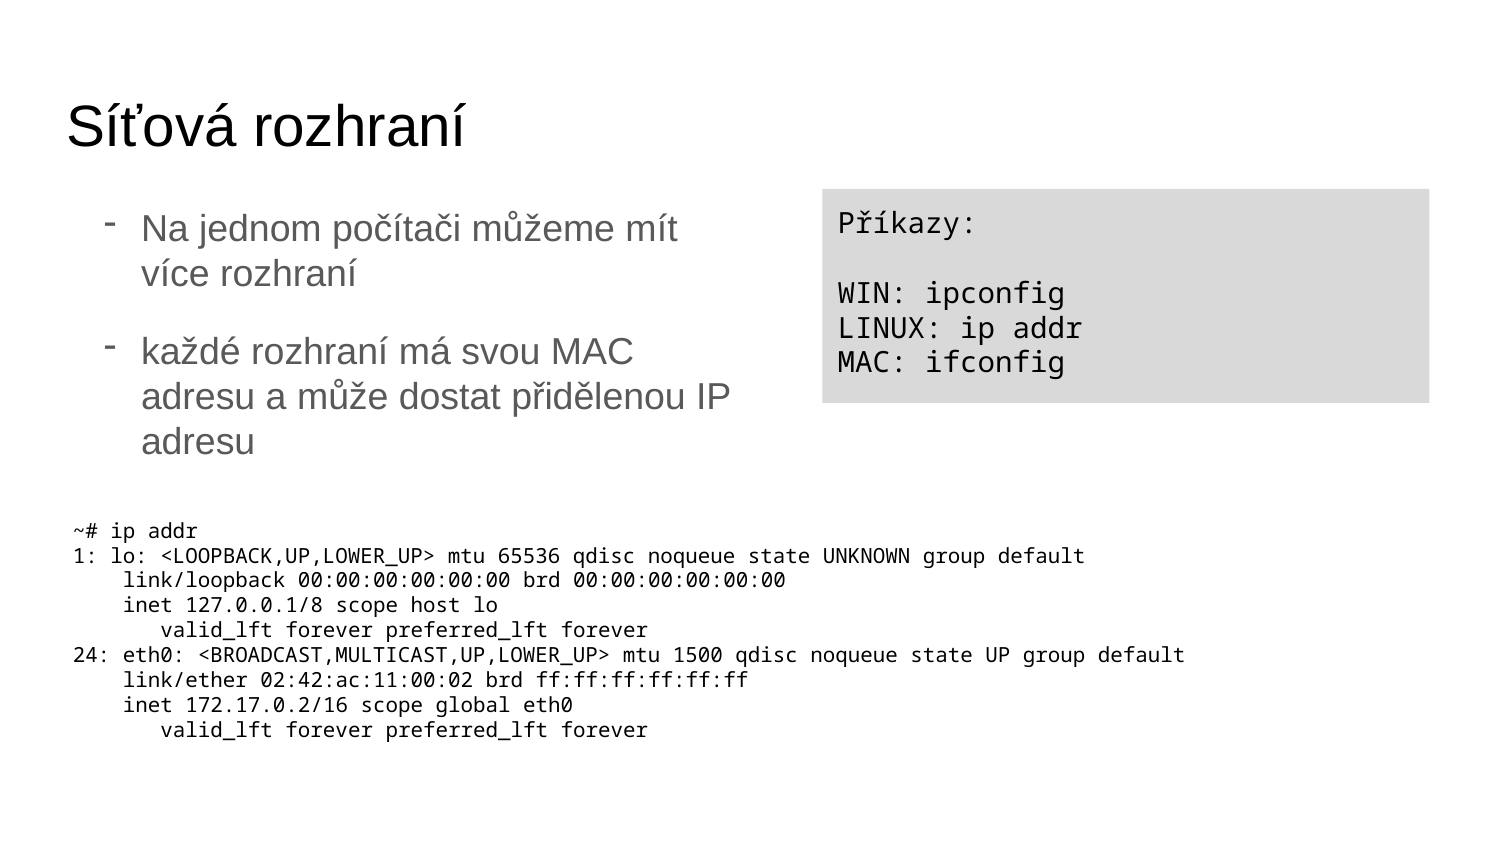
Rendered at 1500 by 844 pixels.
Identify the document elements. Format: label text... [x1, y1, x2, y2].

title Síťová rozhraní [51, 72, 1449, 167]
text_box Příkazy: WIN: ipconfig LINUX: ip addr MAC: ifconfig [822, 188, 1430, 403]
text_box ~# ip addr 1: lo: <LOOPBACK,UP,LOWER_UP> mtu 65536 qdisc noqueue state UNKNOWN group default link/loopback 00:00:00:00:00:00 brd 00:00:00:00:00:00 inet 127.0.0.1/8 scope host lo valid_lft forever preferred_lft forever 24: eth0: <BROADCAST,MULTICAST,UP,LOWER_UP> mtu 1500 qdisc noqueue state UP group default link/ether 02:42:ac:11:00:02 brd ff:ff:ff:ff:ff:ff inet 172.17.0.2/16 scope global eth0 valid_lft forever preferred_lft forever [57, 502, 1430, 779]
list Na jednom počítači můžeme mít více rozhraní každé rozhraní má svou MAC adresu a může dostat přidělenou IP adresu [51, 189, 772, 750]
